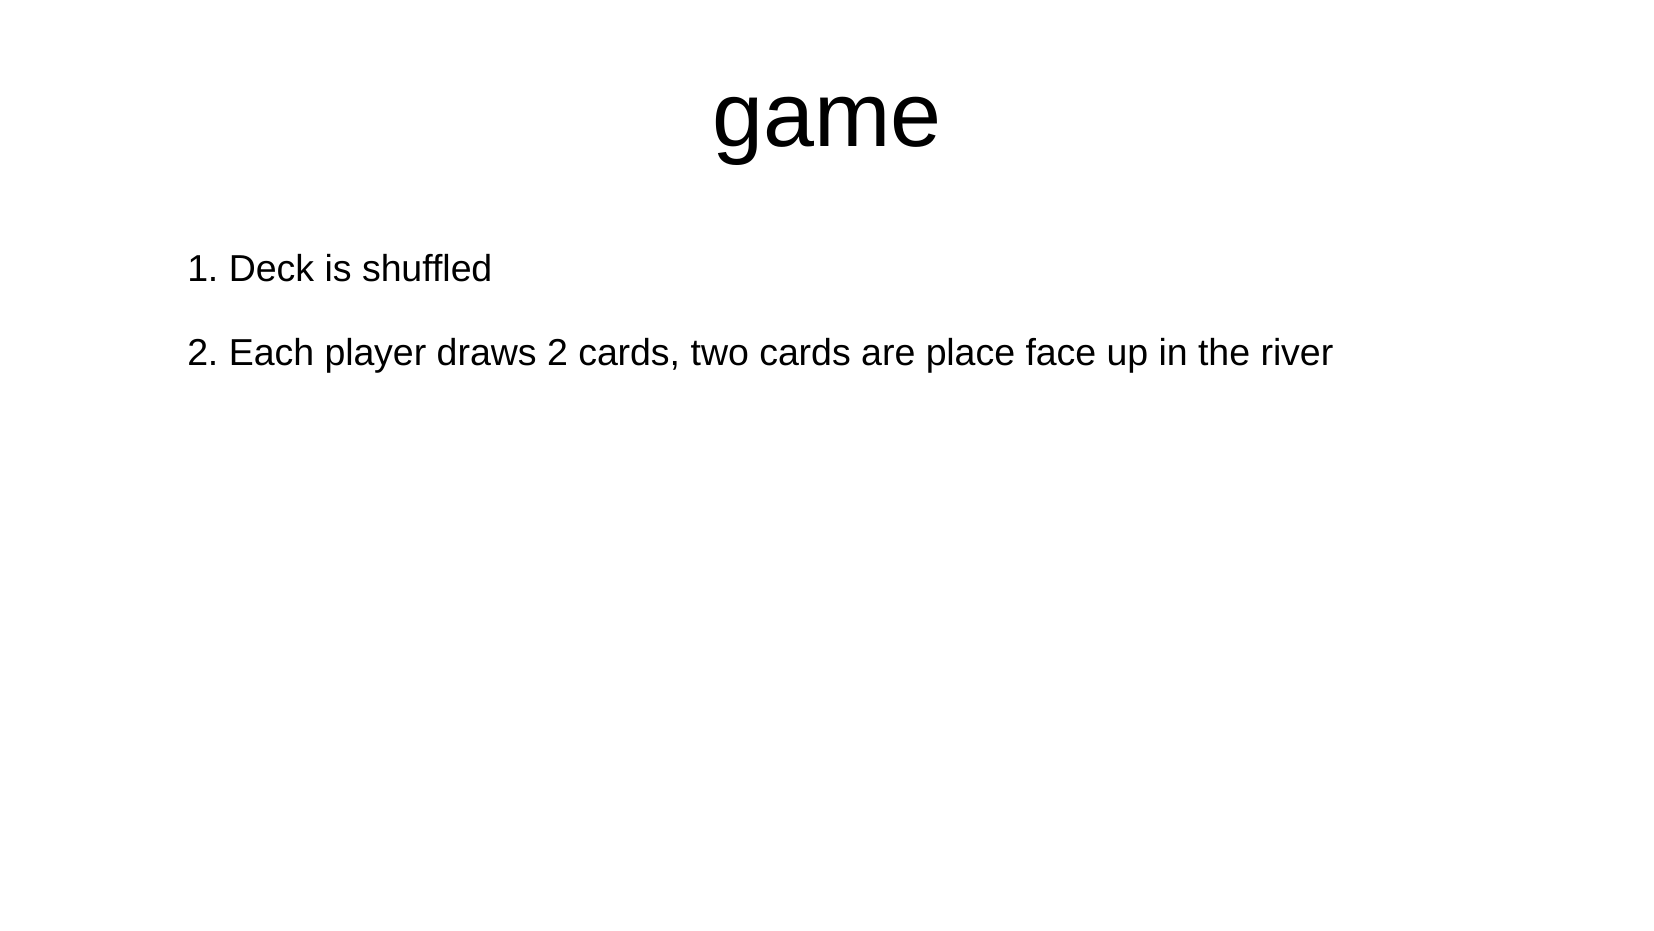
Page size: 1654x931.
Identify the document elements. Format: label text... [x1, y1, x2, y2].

text_box 1. Deck is shuffled 2. Each player draws 2 cards, two cards are place face up in the river [172, 240, 1349, 465]
title game [82, 37, 1571, 193]
